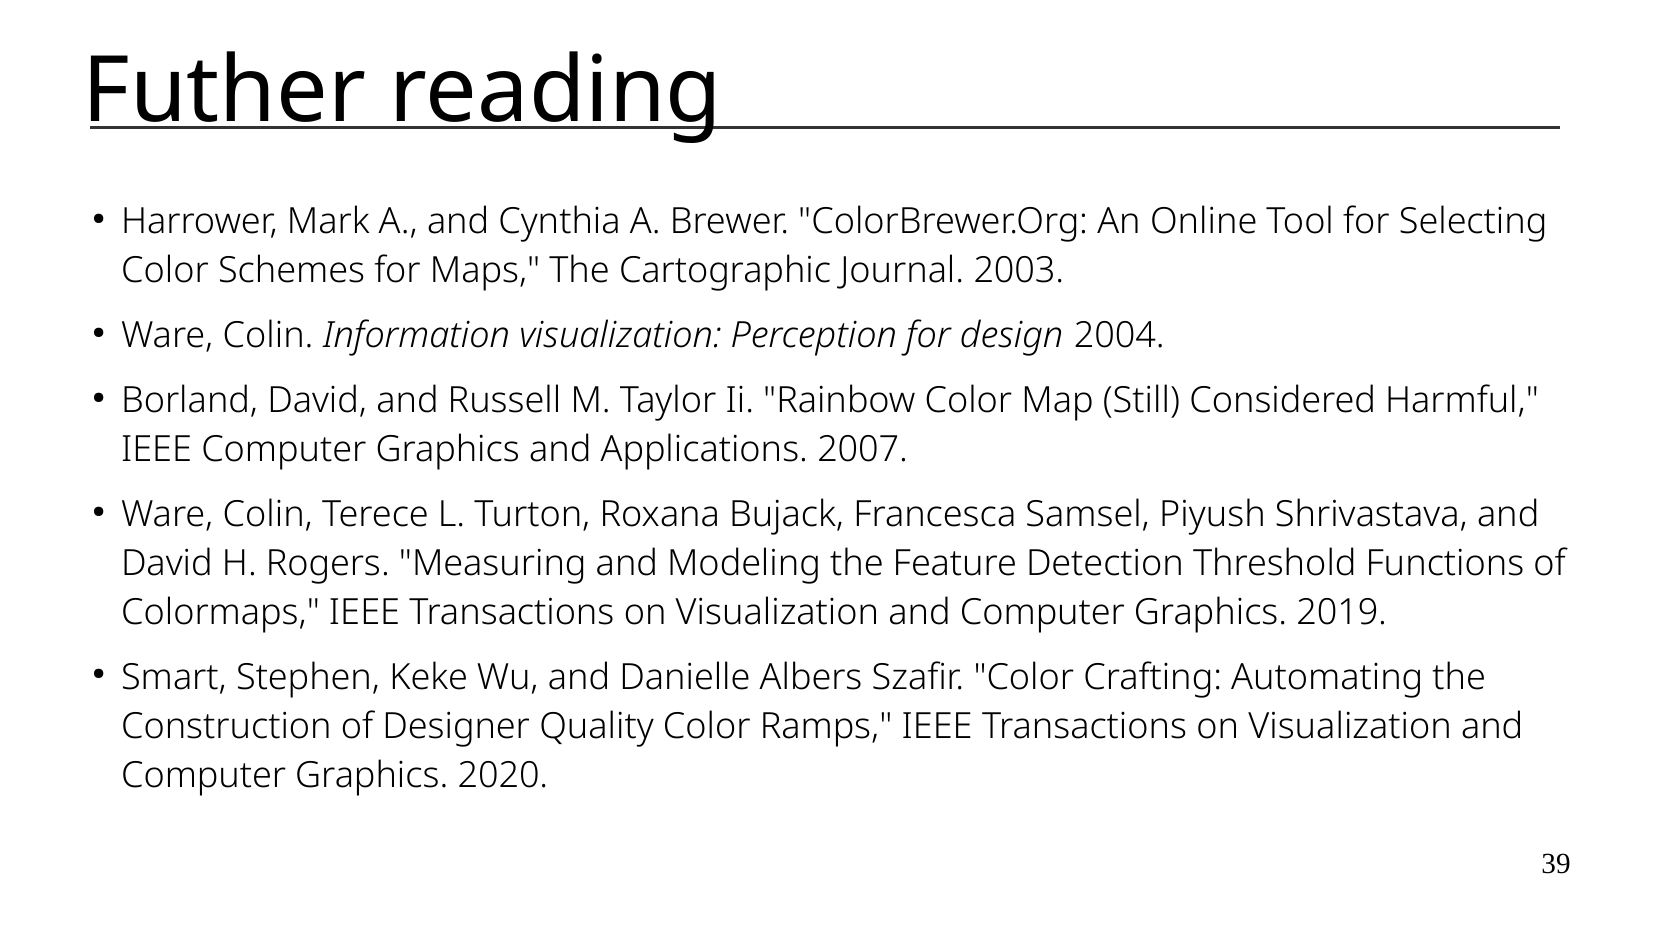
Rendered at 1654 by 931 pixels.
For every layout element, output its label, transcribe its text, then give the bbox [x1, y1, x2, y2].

list Harrower, Mark A., and Cynthia A. Brewer. "ColorBrewer.Org: An Online Tool for Selecting Color Schemes for Maps," The Cartographic Journal. 2003. Ware, Colin. Information visualization: Perception for design 2004. Borland, David, and Russell M. Taylor Ii. "Rainbow Color Map (Still) Considered Harmful," IEEE Computer Graphics and Applications. 2007. Ware, Colin, Terece L. Turton, Roxana Bujack, Francesca Samsel, Piyush Shrivastava, and David H. Rogers. "Measuring and Modeling the Feature Detection Threshold Functions of Colormaps," IEEE Transactions on Visualization and Computer Graphics. 2019. Smart, Stephen, Keke Wu, and Danielle Albers Szafir. "Color Crafting: Automating the Construction of Designer Quality Color Ramps," IEEE Transactions on Visualization and Computer Graphics. 2020. [82, 195, 1571, 811]
title Futher reading [82, 32, 1571, 140]
